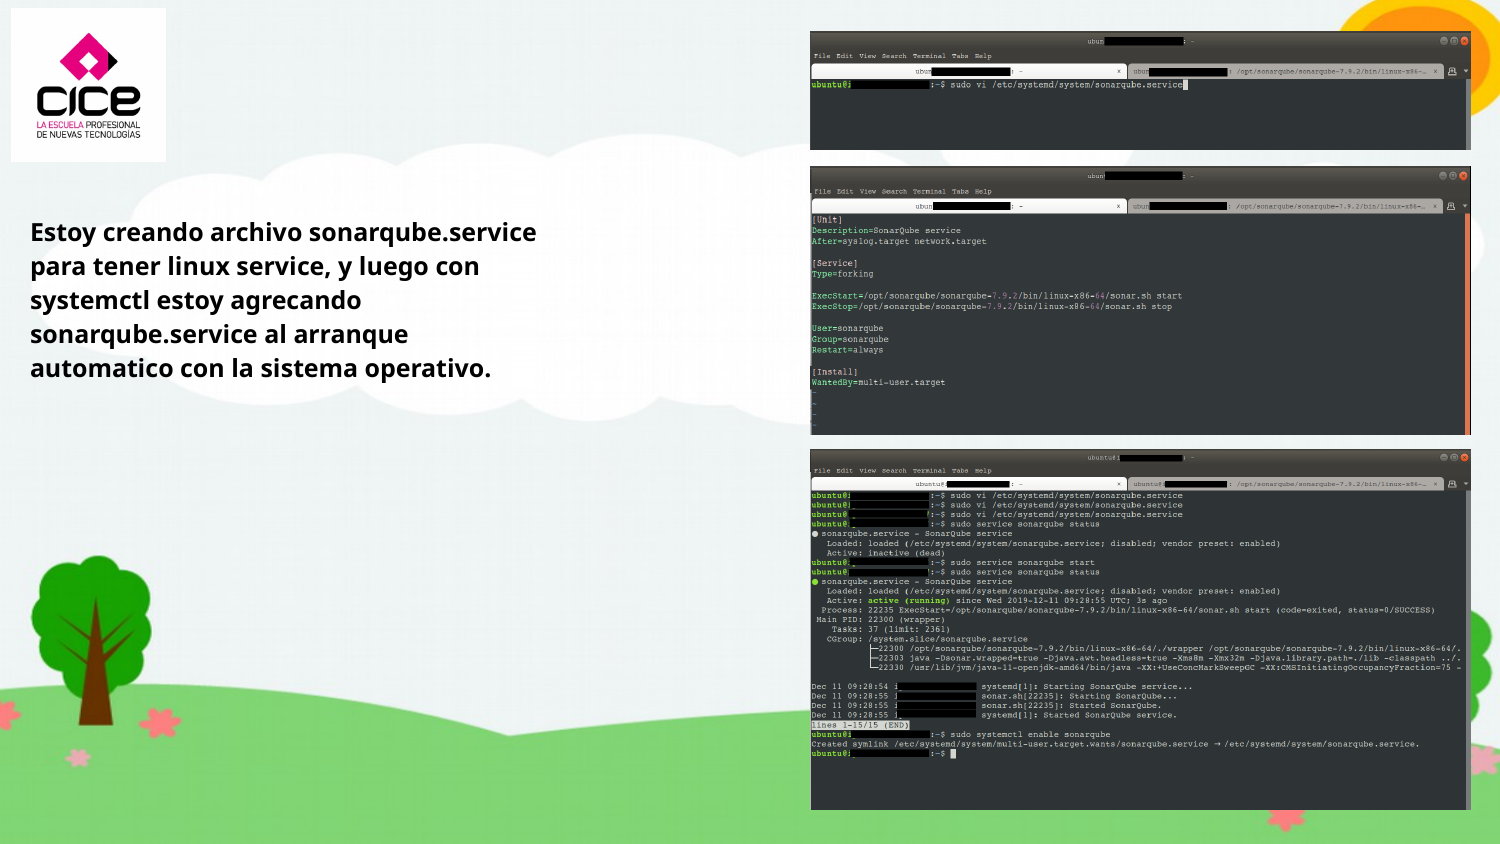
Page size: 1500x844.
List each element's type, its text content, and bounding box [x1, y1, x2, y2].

picture [0, 0, 1500, 844]
title Estoy creando archivo sonarqube.service para tener linux service, y luego con systemctl estoy agrecando sonarqube.service al arranque automatico con la sistema operativo. [30, 225, 541, 376]
